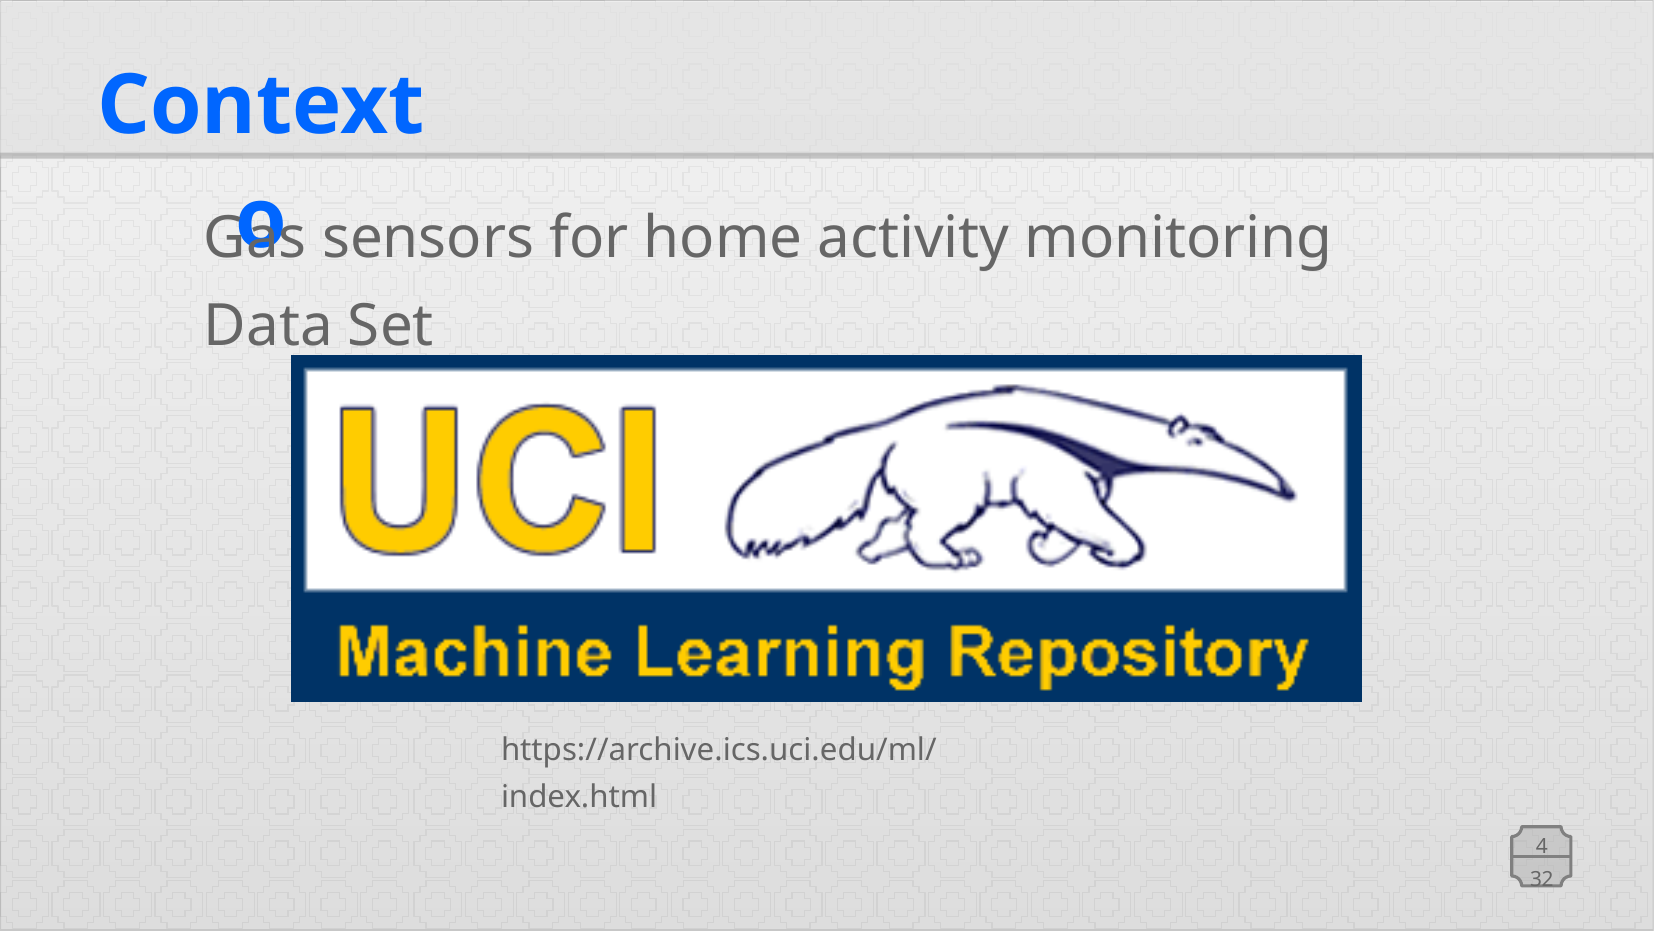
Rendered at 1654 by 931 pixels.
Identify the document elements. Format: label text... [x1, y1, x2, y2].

text_box https://archive.ics.uci.edu/ml/index.html [486, 715, 1081, 773]
text_box Gas sensors for home activity monitoring Data Set [188, 231, 1465, 319]
text_box Contexto [82, 37, 479, 155]
picture [291, 355, 1362, 702]
